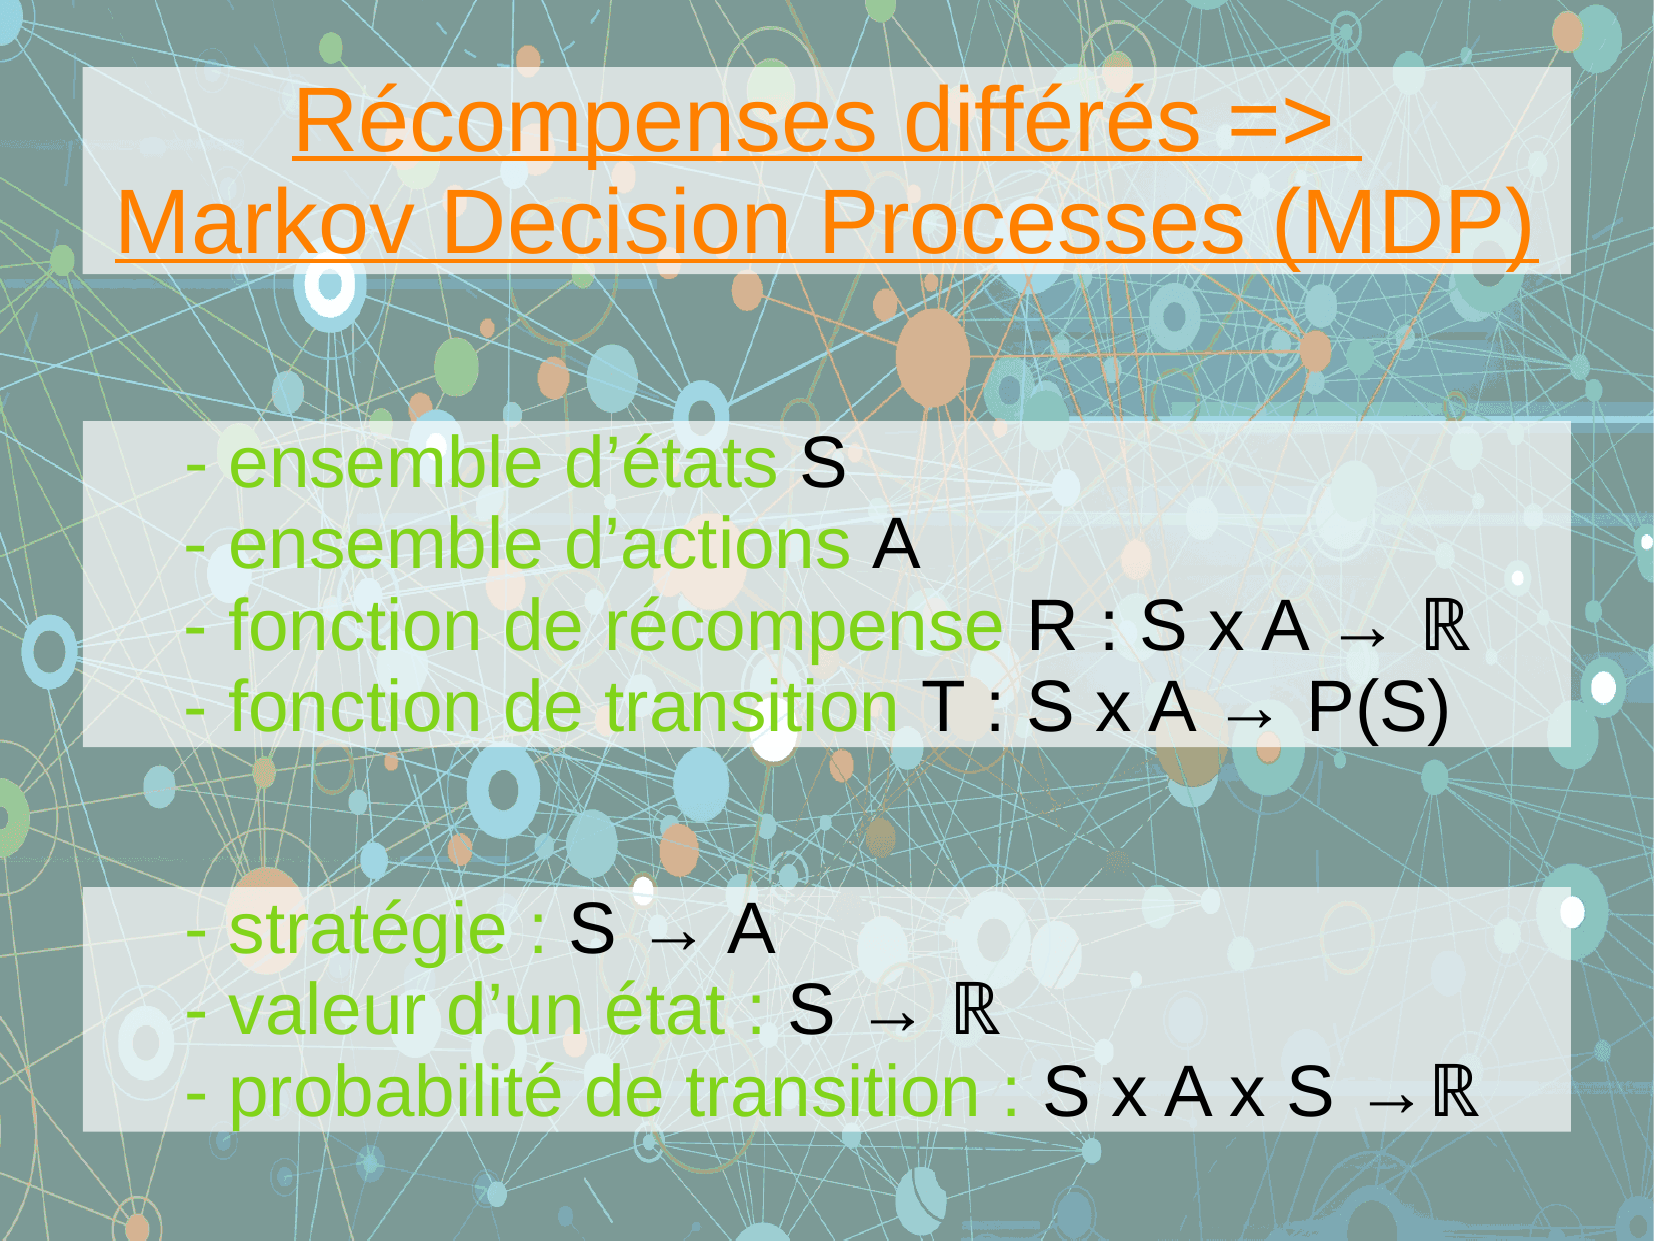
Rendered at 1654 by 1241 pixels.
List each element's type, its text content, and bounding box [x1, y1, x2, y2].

title Récompenses différés => Markov Decision Processes (MDP) [82, 67, 1571, 275]
picture [0, 0, 1654, 1241]
title - ensemble d’états S - ensemble d’actions A - fonction de récompense R : S x A → ℝ - fonction de transition T : S x A → P(S) [82, 421, 1571, 748]
title - stratégie : S → A - valeur d’un état : S → ℝ - probabilité de transition : S x A x S →ℝ [82, 887, 1571, 1132]
